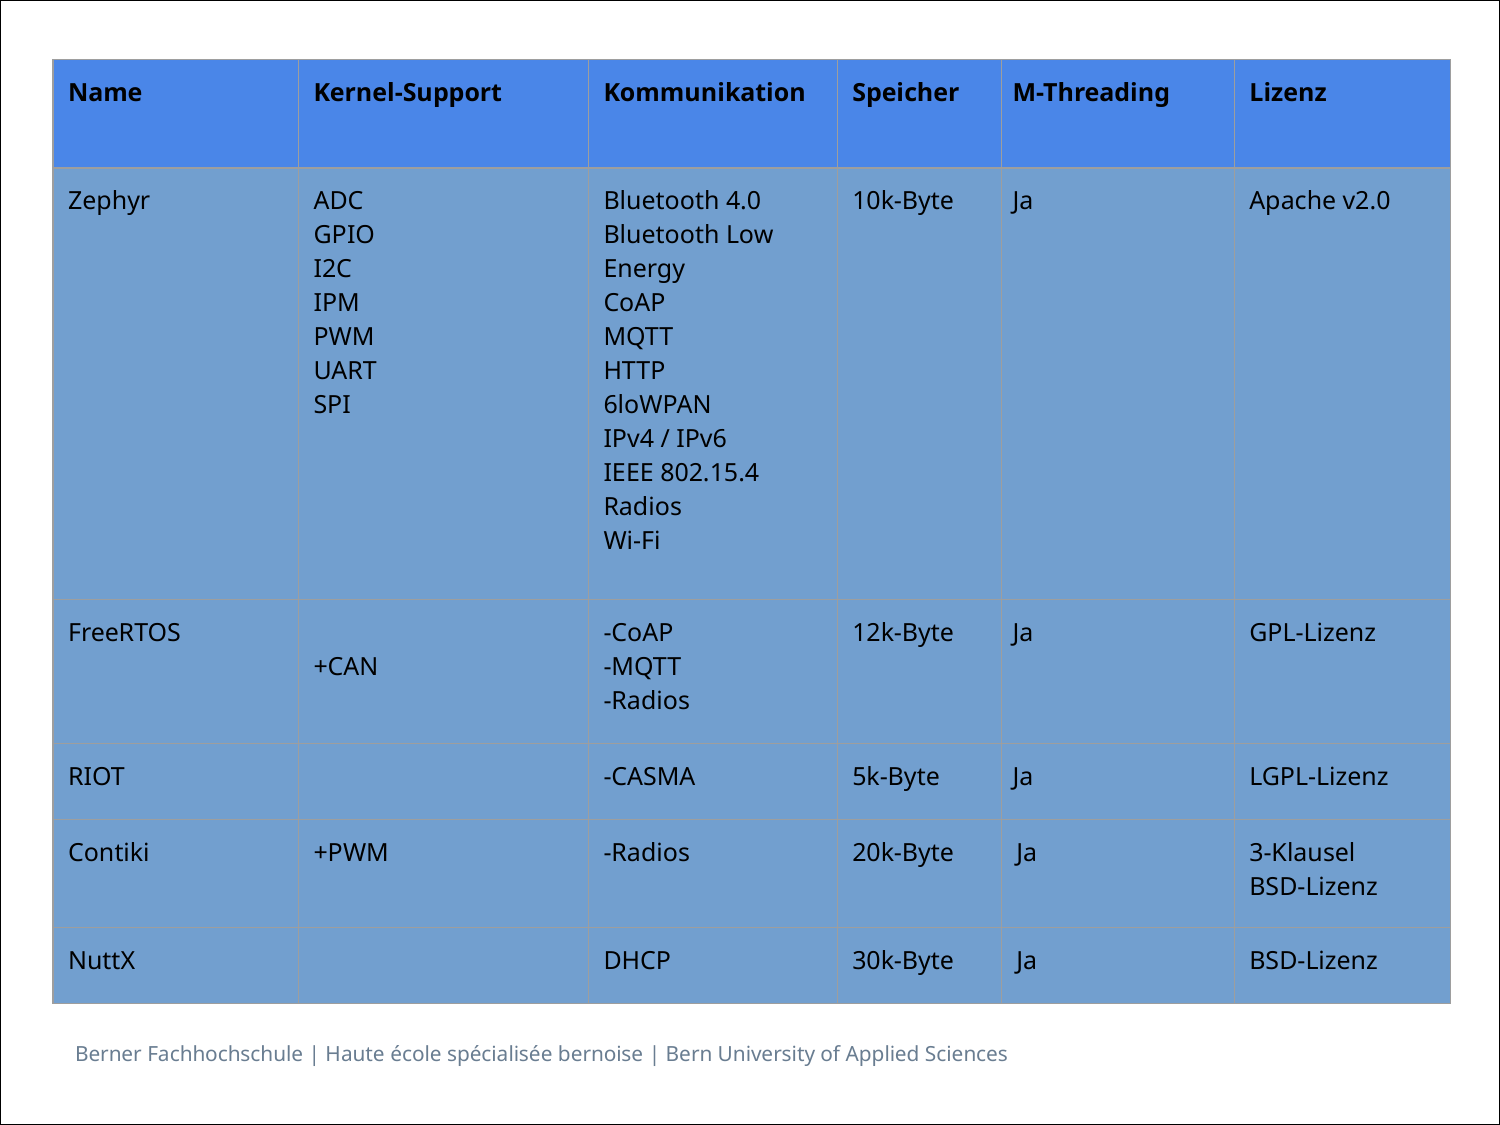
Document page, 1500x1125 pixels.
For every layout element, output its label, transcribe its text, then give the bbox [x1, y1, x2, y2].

table_cell [299, 744, 588, 819]
table_header Kernel-Support [299, 60, 588, 167]
table_header Kommunikation [589, 60, 837, 167]
table_cell BSD-Lizenz [1235, 928, 1450, 1003]
table_cell -Radios [589, 820, 837, 927]
table_cell Contiki [54, 820, 298, 927]
table_cell Apache v2.0 [1235, 169, 1450, 599]
table_cell LGPL-Lizenz [1235, 744, 1450, 819]
table_cell 5k-Byte [838, 744, 1001, 819]
table_header M-Threading [1002, 60, 1234, 167]
table_cell RIOT [54, 744, 298, 819]
table_header Speicher [838, 60, 1001, 167]
table_cell GPL-Lizenz [1235, 600, 1450, 743]
table_cell -CASMA [589, 744, 837, 819]
table_header Lizenz [1235, 60, 1450, 167]
table_cell 12k-Byte [838, 600, 1001, 743]
table_cell [299, 928, 588, 1003]
table_cell Zephyr [54, 169, 298, 599]
table_cell 10k-Byte [838, 169, 1001, 599]
table_cell FreeRTOS [54, 600, 298, 743]
table_cell 30k-Byte [838, 928, 1001, 1003]
table_cell Ja [1002, 744, 1234, 819]
table_cell 3-Klausel BSD-Lizenz [1235, 820, 1450, 927]
table_cell +CAN [299, 600, 588, 743]
table_cell Bluetooth 4.0 Bluetooth Low Energy CoAP MQTT HTTP 6loWPAN IPv4 / IPv6 IEEE 802.15.4 Radios Wi-Fi [589, 169, 837, 599]
table_cell Ja [1002, 820, 1234, 927]
table_cell DHCP [589, 928, 837, 1003]
table_cell -CoAP -MQTT -Radios [589, 600, 837, 743]
table_cell NuttX [54, 928, 298, 1003]
table_cell 20k-Byte [838, 820, 1001, 927]
table_cell Ja [1002, 928, 1234, 1003]
table_cell +PWM [299, 820, 588, 927]
table_cell Ja [1002, 600, 1234, 743]
table_header Name [54, 60, 298, 167]
table_cell Ja [1002, 169, 1234, 599]
table_cell ADC GPIO I2C IPM PWM UART SPI [299, 169, 588, 599]
